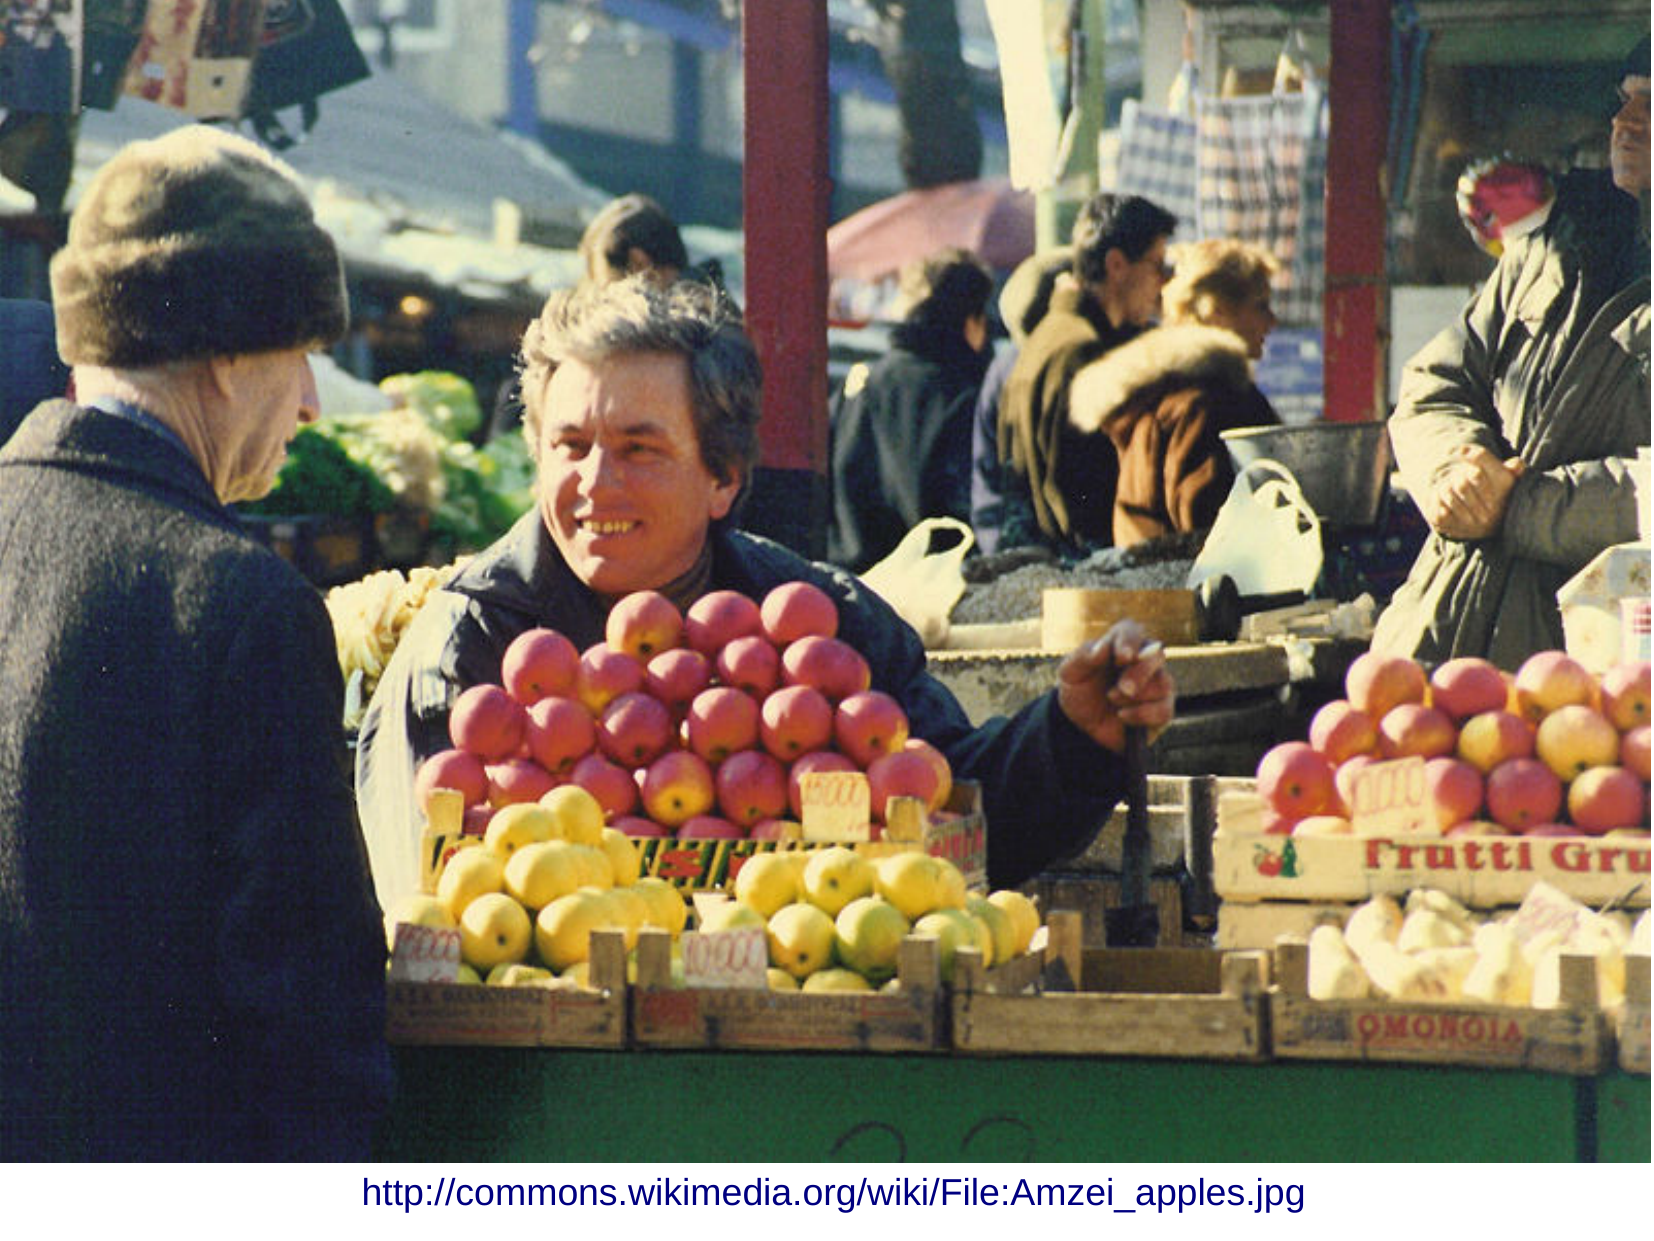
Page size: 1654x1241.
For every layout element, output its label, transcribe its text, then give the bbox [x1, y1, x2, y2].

text_box http://commons.wikimedia.org/wiki/File:Amzei_apples.jpg [346, 1163, 1321, 1221]
picture [0, 0, 1651, 1163]
